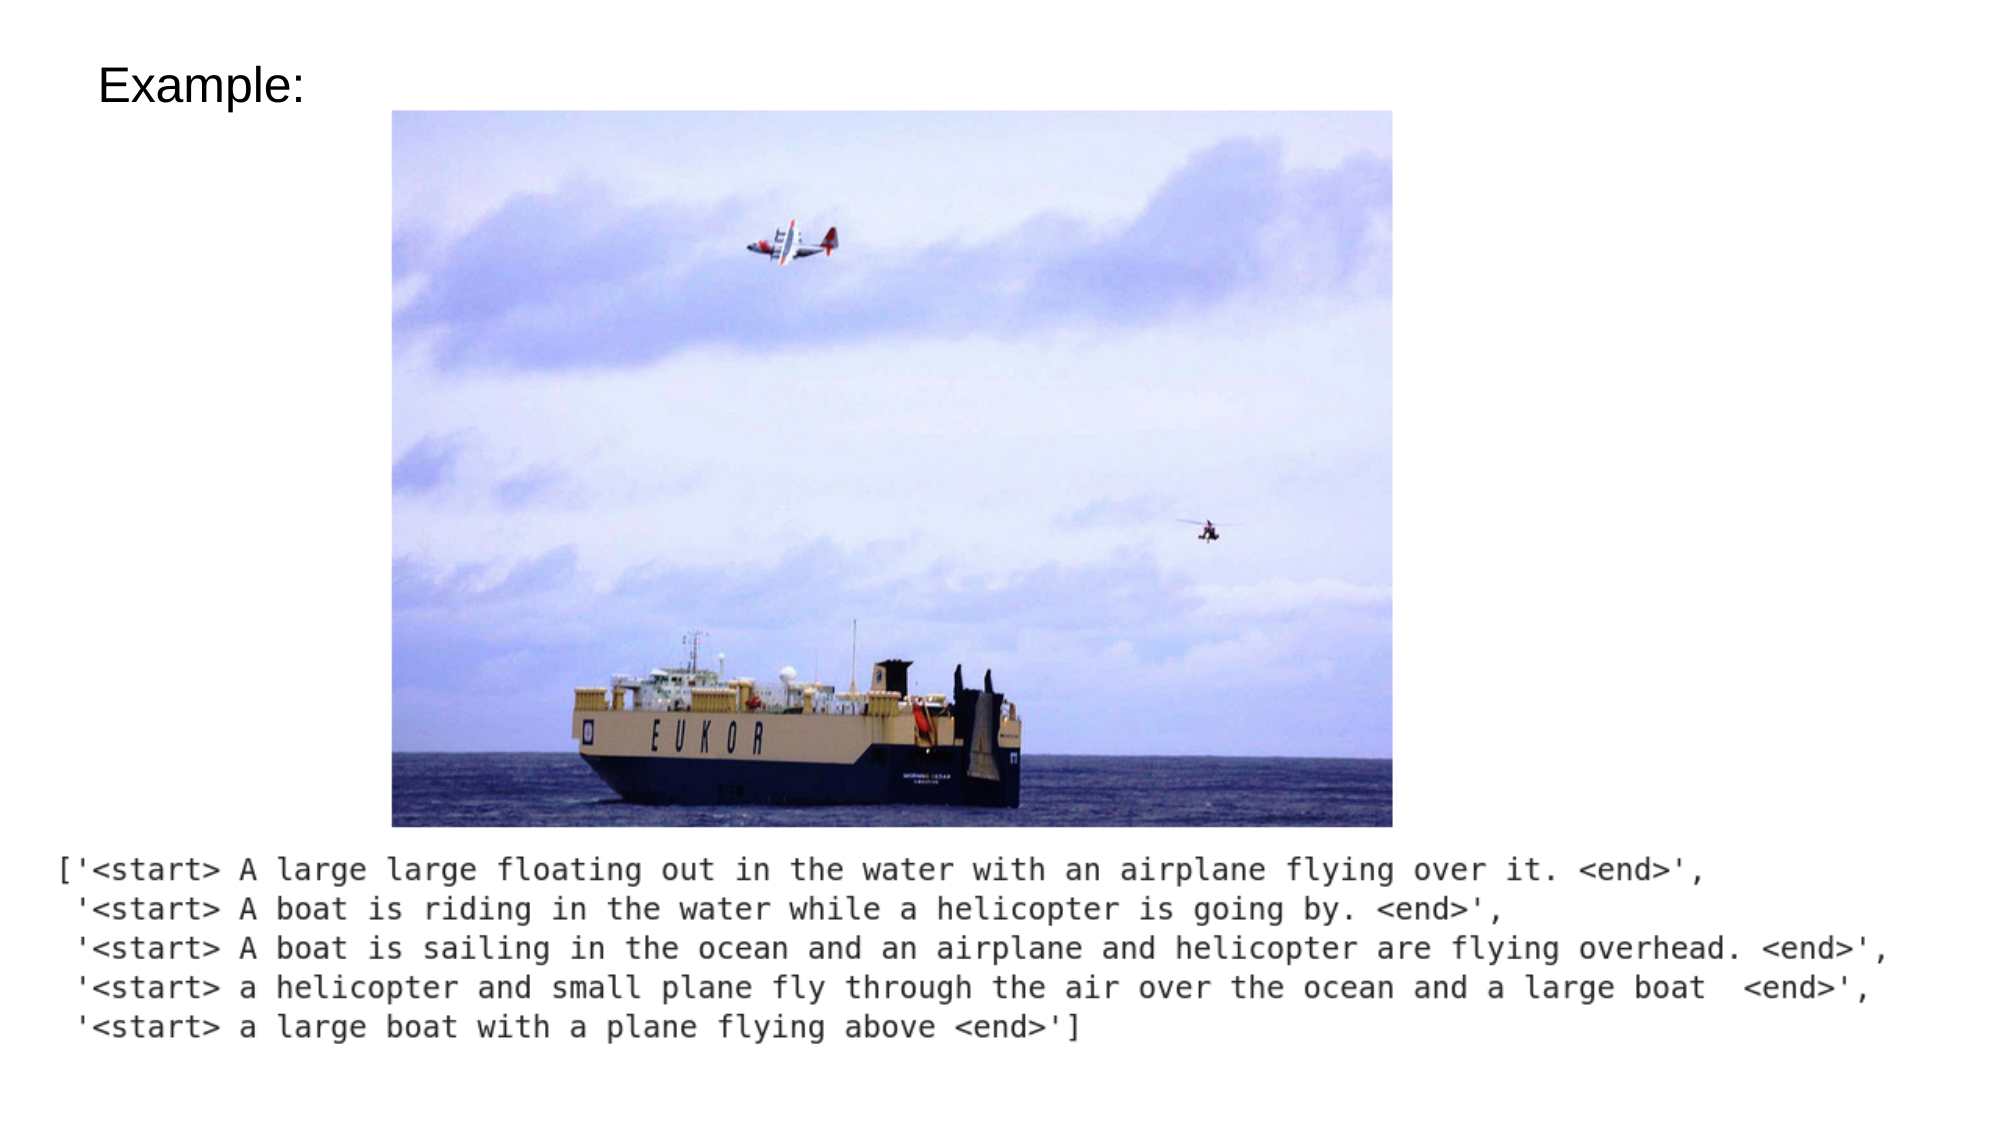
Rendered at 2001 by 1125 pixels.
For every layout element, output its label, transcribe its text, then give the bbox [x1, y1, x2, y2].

picture [389, 106, 1396, 829]
picture [47, 838, 1904, 1066]
text_box Example: [82, 49, 321, 121]
